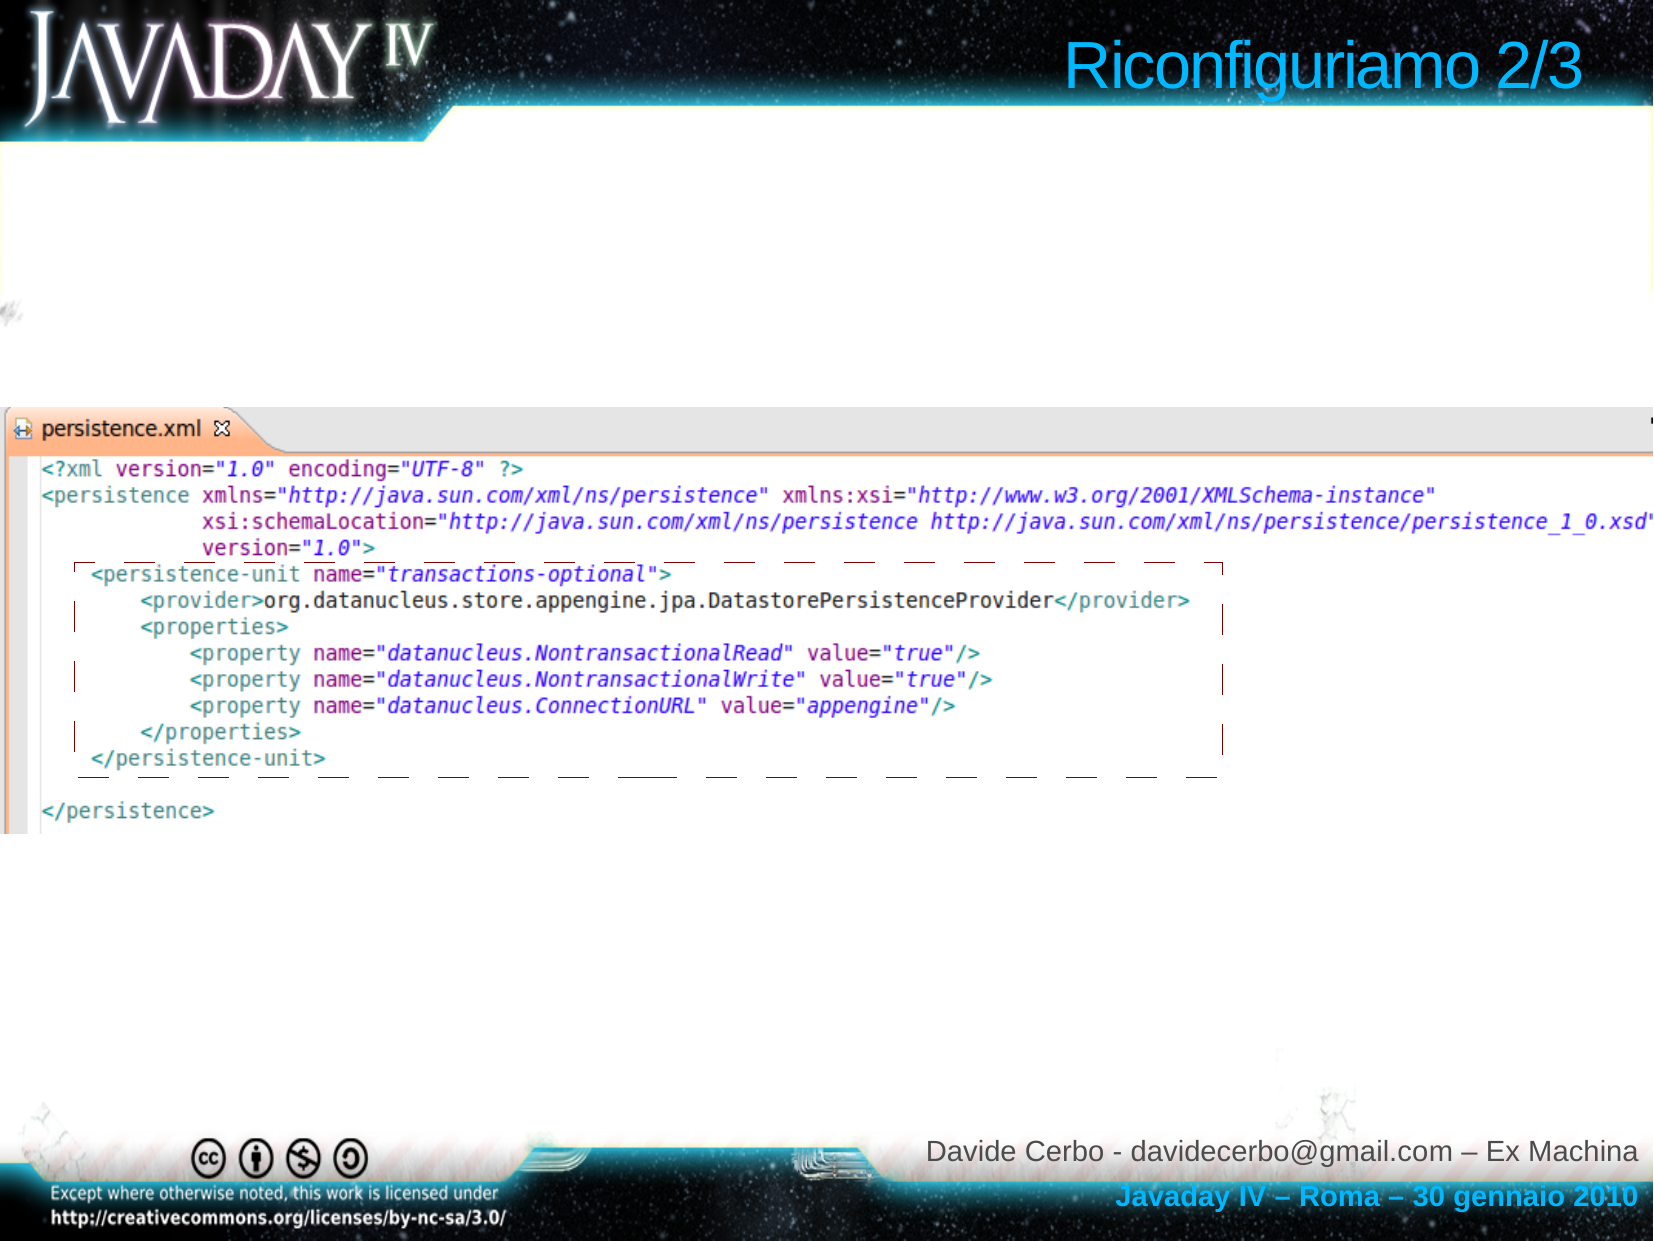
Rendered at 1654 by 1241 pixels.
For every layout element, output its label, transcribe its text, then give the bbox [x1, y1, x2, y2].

picture [0, 0, 1653, 1241]
title Riconfiguriamo 2/3 [108, 14, 1585, 117]
